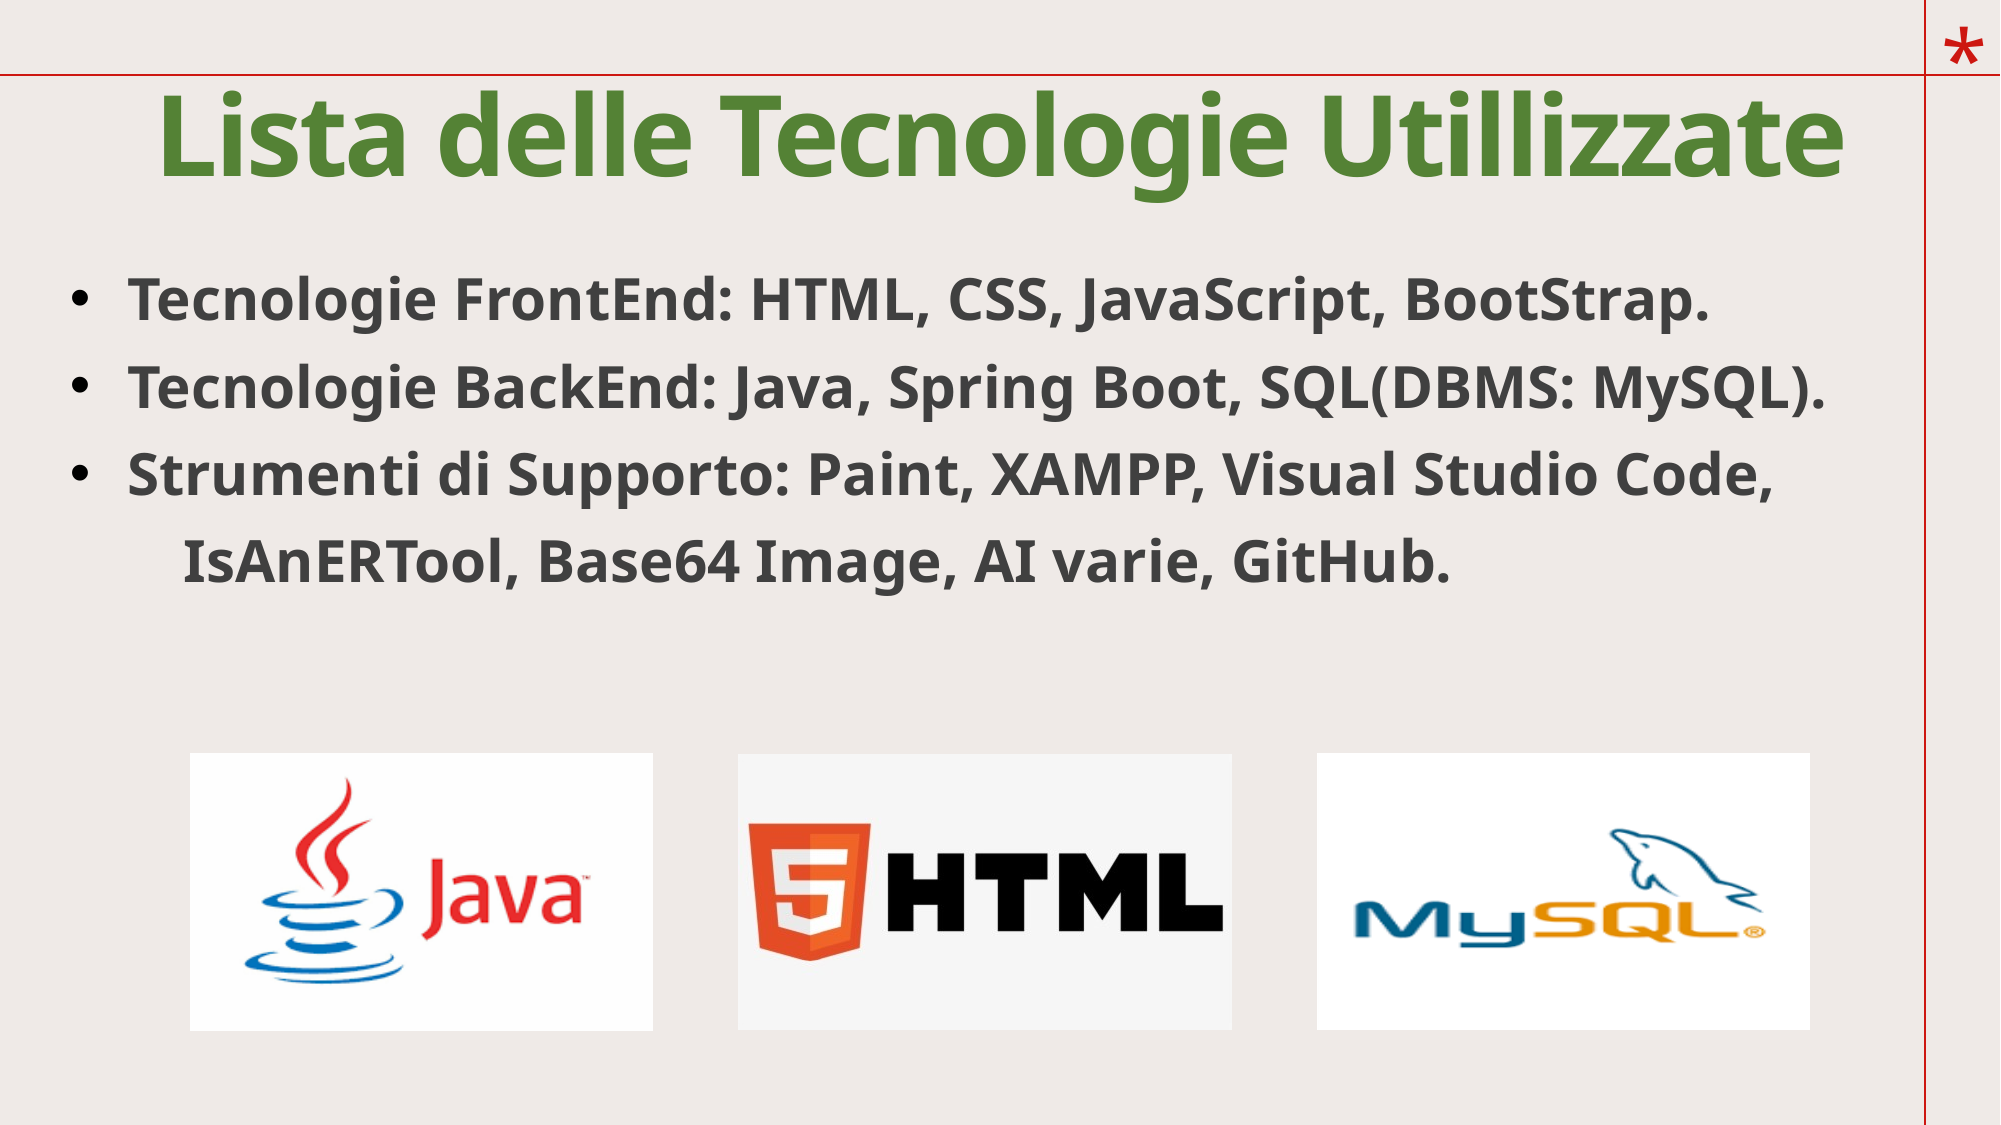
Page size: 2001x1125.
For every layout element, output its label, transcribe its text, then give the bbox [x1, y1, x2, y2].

picture [1317, 753, 1810, 1031]
list Tecnologie FrontEnd: HTML, CSS, JavaScript, BootStrap. Tecnologie BackEnd: Java, Spring Boot, SQL(DBMS: MySQL). Strumenti di Supporto: Paint, XAMPP, Visual Studio Code, IsAnERTool, Base64 Image, AI varie, GitHub. [55, 237, 1876, 1083]
title Lista delle Tecnologie Utillizzate [127, 87, 1876, 237]
picture [190, 753, 653, 1031]
picture [738, 754, 1232, 1031]
